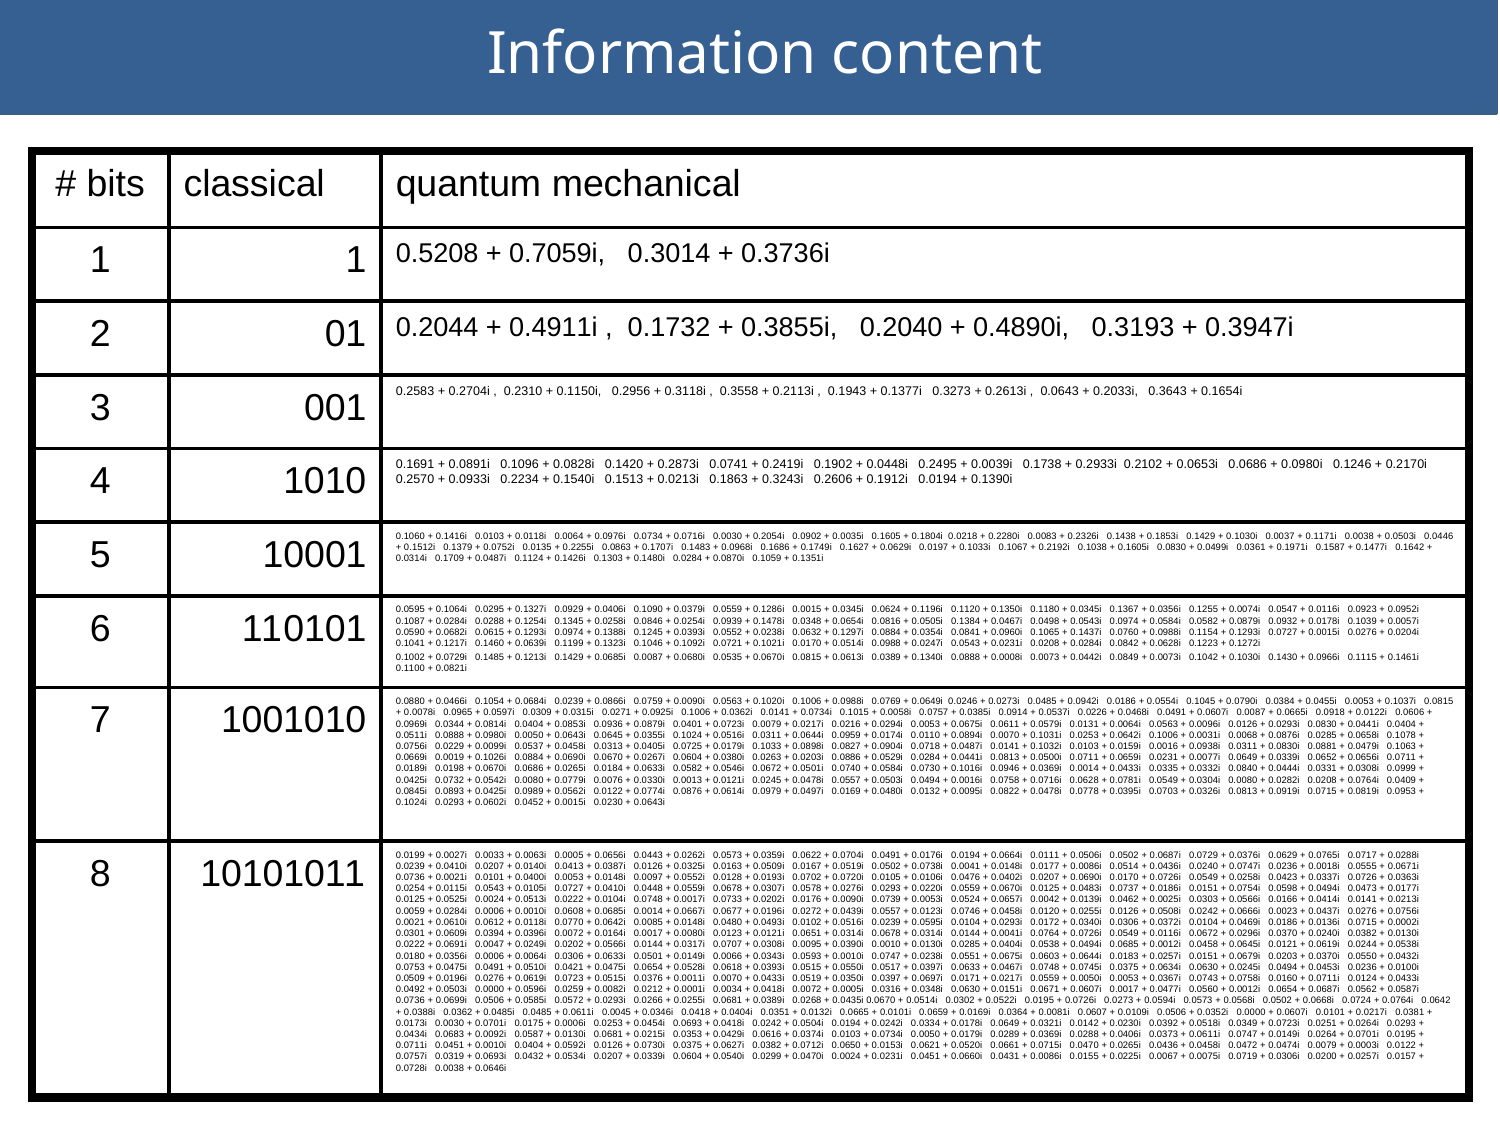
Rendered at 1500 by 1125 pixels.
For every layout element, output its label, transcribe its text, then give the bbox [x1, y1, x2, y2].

table_cell 0.0199 + 0.0027i 0.0033 + 0.0063i 0.0005 + 0.0656i 0.0443 + 0.0262i 0.0573 + 0.0359i 0.0622 + 0.0704i 0.0491 + 0.0176i 0.0194 + 0.0664i 0.0111 + 0.0506i 0.0502 + 0.0687i 0.0729 + 0.0376i 0.0629 + 0.0765i 0.0717 + 0.0288i 0.0239 + 0.0410i 0.0207 + 0.0140i 0.0413 + 0.0387i 0.0126 + 0.0325i 0.0163 + 0.0509i 0.0167 + 0.0519i 0.0502 + 0.0738i 0.0041 + 0.0148i 0.0177 + 0.0086i 0.0514 + 0.0436i 0.0240 + 0.0747i 0.0236 + 0.0018i 0.0555 + 0.0671i 0.0736 + 0.0021i 0.0101 + 0.0400i 0.0053 + 0.0148i 0.0097 + 0.0552i 0.0128 + 0.0193i 0.0702 + 0.0720i 0.0105 + 0.0106i 0.0476 + 0.0402i 0.0207 + 0.0690i 0.0170 + 0.0726i 0.0549 + 0.0258i 0.0423 + 0.0337i 0.0726 + 0.0363i 0.0254 + 0.0115i 0.0543 + 0.0105i 0.0727 + 0.0410i 0.0448 + 0.0559i 0.0678 + 0.0307i 0.0578 + 0.0276i 0.0293 + 0.0220i 0.0559 + 0.0670i 0.0125 + 0.0483i 0.0737 + 0.0186i 0.0151 + 0.0754i 0.0598 + 0.0494i 0.0473 + 0.0177i 0.0125 + 0.0525i 0.0024 + 0.0513i 0.0222 + 0.0104i 0.0748 + 0.0017i 0.0733 + 0.0202i 0.0176 + 0.0090i 0.0739 + 0.0053i 0.0524 + 0.0657i 0.0042 + 0.0139i 0.0462 + 0.0025i 0.0303 + 0.0566i 0.0166 + 0.0414i 0.0141 + 0.0213i 0.0059 + 0.0284i 0.0006 + 0.0010i 0.0608 + 0.0685i 0.0014 + 0.0667i 0.0677 + 0.0196i 0.0272 + 0.0439i 0.0557 + 0.0123i 0.0746 + 0.0458i 0.0120 + 0.0255i 0.0126 + 0.0508i 0.0242 + 0.0666i 0.0023 + 0.0437i 0.0276 + 0.0756i 0.0021 + 0.0610i 0.0612 + 0.0118i 0.0770 + 0.0642i 0.0085 + 0.0148i 0.0480 + 0.0493i 0.0102 + 0.0516i 0.0239 + 0.0595i 0.0104 + 0.0293i 0.0172 + 0.0340i 0.0306 + 0.0372i 0.0104 + 0.0469i 0.0186 + 0.0136i 0.0715 + 0.0002i 0.0301 + 0.0609i 0.0394 + 0.0396i 0.0072 + 0.0164i 0.0017 + 0.0080i 0.0123 + 0.0121i 0.0651 + 0.0314i 0.0678 + 0.0314i 0.0144 + 0.0041i 0.0764 + 0.0726i 0.0549 + 0.0116i 0.0672 + 0.0296i 0.0370 + 0.0240i 0.0382 + 0.0130i 0.0222 + 0.0691i 0.0047 + 0.0249i 0.0202 + 0.0566i 0.0144 + 0.0317i 0.0707 + 0.0308i 0.0095 + 0.0390i 0.0010 + 0.0130i 0.0285 + 0.0404i 0.0538 + 0.0494i 0.0685 + 0.0012i 0.0458 + 0.0645i 0.0121 + 0.0619i 0.0244 + 0.0538i 0.0180 + 0.0356i 0.0006 + 0.0064i 0.0306 + 0.0633i 0.0501 + 0.0149i 0.0066 + 0.0343i 0.0593 + 0.0010i 0.0747 + 0.0238i 0.0551 + 0.0675i 0.0603 + 0.0644i 0.0183 + 0.0257i 0.0151 + 0.0679i 0.0203 + 0.0370i 0.0550 + 0.0432i 0.0753 + 0.0475i 0.0491 + 0.0510i 0.0421 + 0.0475i 0.0654 + 0.0528i 0.0618 + 0.0393i 0.0515 + 0.0550i 0.0517 + 0.0397i 0.0633 + 0.0467i 0.0748 + 0.0745i 0.0375 + 0.0634i 0.0630 + 0.0245i 0.0494 + 0.0453i 0.0236 + 0.0100i 0.0509 + 0.0196i 0.0276 + 0.0619i 0.0723 + 0.0515i 0.0376 + 0.0011i 0.0070 + 0.0433i 0.0519 + 0.0350i 0.0397 + 0.0697i 0.0171 + 0.0217i 0.0559 + 0.0050i 0.0053 + 0.0367i 0.0743 + 0.0758i 0.0160 + 0.0711i 0.0124 + 0.0433i 0.0492 + 0.0503i 0.0000 + 0.0596i 0.0259 + 0.0082i 0.0212 + 0.0001i 0.0034 + 0.0418i 0.0072 + 0.0005i 0.0316 + 0.0348i 0.0630 + 0.0151i 0.0671 + 0.0607i 0.0017 + 0.0477i 0.0560 + 0.0012i 0.0654 + 0.0687i 0.0562 + 0.0587i 0.0736 + 0.0699i 0.0506 + 0.0585i 0.0572 + 0.0293i 0.0266 + 0.0255i 0.0681 + 0.0389i 0.0268 + 0.0435i 0.0670 + 0.0514i 0.0302 + 0.0522i 0.0195 + 0.0726i 0.0273 + 0.0594i 0.0573 + 0.0568i 0.0502 + 0.0668i 0.0724 + 0.0764i 0.0642 + 0.0388i 0.0362 + 0.0485i 0.0485 + 0.0611i 0.0045 + 0.0346i 0.0418 + 0.0404i 0.0351 + 0.0132i 0.0665 + 0.0101i 0.0659 + 0.0169i 0.0364 + 0.0081i 0.0607 + 0.0109i 0.0506 + 0.0352i 0.0000 + 0.0607i 0.0101 + 0.0217i 0.0381 + 0.0173i 0.0030 + 0.0701i 0.0175 + 0.0006i 0.0253 + 0.0454i 0.0693 + 0.0418i 0.0242 + 0.0504i 0.0194 + 0.0242i 0.0334 + 0.0178i 0.0649 + 0.0321i 0.0142 + 0.0230i 0.0392 + 0.0518i 0.0349 + 0.0723i 0.0251 + 0.0264i 0.0293 + 0.0434i 0.0683 + 0.0092i 0.0587 + 0.0130i 0.0681 + 0.0215i 0.0353 + 0.0429i 0.0616 + 0.0374i 0.0103 + 0.0734i 0.0050 + 0.0179i 0.0289 + 0.0369i 0.0288 + 0.0406i 0.0373 + 0.0611i 0.0747 + 0.0149i 0.0264 + 0.0701i 0.0195 + 0.0711i 0.0451 + 0.0010i 0.0404 + 0.0592i 0.0126 + 0.0730i 0.0375 + 0.0627i 0.0382 + 0.0712i 0.0650 + 0.0153i 0.0621 + 0.0520i 0.0661 + 0.0715i 0.0470 + 0.0265i 0.0436 + 0.0458i 0.0472 + 0.0474i 0.0079 + 0.0003i 0.0122 + 0.0757i 0.0319 + 0.0693i 0.0432 + 0.0534i 0.0207 + 0.0339i 0.0604 + 0.0540i 0.0299 + 0.0470i 0.0024 + 0.0231i 0.0451 + 0.0660i 0.0431 + 0.0086i 0.0155 + 0.0225i 0.0067 + 0.0075i 0.0719 + 0.0306i 0.0200 + 0.0257i 0.0157 + 0.0728i 0.0038 + 0.0646i [383, 843, 1465, 1093]
table_cell 1 [36, 229, 167, 299]
table_cell 0.1060 + 0.1416i 0.0103 + 0.0118i 0.0064 + 0.0976i 0.0734 + 0.0716i 0.0030 + 0.2054i 0.0902 + 0.0035i 0.1605 + 0.1804i 0.0218 + 0.2280i 0.0083 + 0.2326i 0.1438 + 0.1853i 0.1429 + 0.1030i 0.0037 + 0.1171i 0.0038 + 0.0503i 0.0446 + 0.1512i 0.1379 + 0.0752i 0.0135 + 0.2255i 0.0863 + 0.1707i 0.1483 + 0.0968i 0.1686 + 0.1749i 0.1627 + 0.0629i 0.0197 + 0.1033i 0.1067 + 0.2192i 0.1038 + 0.1605i 0.0830 + 0.0499i 0.0361 + 0.1971i 0.1587 + 0.1477i 0.1642 + 0.0314i 0.1709 + 0.0487i 0.1124 + 0.1426i 0.1303 + 0.1480i 0.0284 + 0.0870i 0.1059 + 0.1351i [383, 524, 1465, 594]
table_cell 110101 [171, 598, 379, 686]
table_cell 3 [36, 377, 167, 447]
table_cell 10001 [171, 524, 379, 594]
table_cell 0.0880 + 0.0466i 0.1054 + 0.0684i 0.0239 + 0.0866i 0.0759 + 0.0090i 0.0563 + 0.1020i 0.1006 + 0.0988i 0.0769 + 0.0649i 0.0246 + 0.0273i 0.0485 + 0.0942i 0.0186 + 0.0554i 0.1045 + 0.0790i 0.0384 + 0.0455i 0.0053 + 0.1037i 0.0815 + 0.0078i 0.0965 + 0.0597i 0.0309 + 0.0315i 0.0271 + 0.0925i 0.1006 + 0.0362i 0.0141 + 0.0734i 0.1015 + 0.0058i 0.0757 + 0.0385i 0.0914 + 0.0537i 0.0226 + 0.0468i 0.0491 + 0.0607i 0.0087 + 0.0665i 0.0918 + 0.0122i 0.0606 + 0.0969i 0.0344 + 0.0814i 0.0404 + 0.0853i 0.0936 + 0.0879i 0.0401 + 0.0723i 0.0079 + 0.0217i 0.0216 + 0.0294i 0.0053 + 0.0675i 0.0611 + 0.0579i 0.0131 + 0.0064i 0.0563 + 0.0096i 0.0126 + 0.0293i 0.0830 + 0.0441i 0.0404 + 0.0511i 0.0888 + 0.0980i 0.0050 + 0.0643i 0.0645 + 0.0355i 0.1024 + 0.0516i 0.0311 + 0.0644i 0.0959 + 0.0174i 0.0110 + 0.0894i 0.0070 + 0.1031i 0.0253 + 0.0642i 0.1006 + 0.0031i 0.0068 + 0.0876i 0.0285 + 0.0658i 0.1078 + 0.0756i 0.0229 + 0.0099i 0.0537 + 0.0458i 0.0313 + 0.0405i 0.0725 + 0.0179i 0.1033 + 0.0898i 0.0827 + 0.0904i 0.0718 + 0.0487i 0.0141 + 0.1032i 0.0103 + 0.0159i 0.0016 + 0.0938i 0.0311 + 0.0830i 0.0881 + 0.0479i 0.1063 + 0.0669i 0.0019 + 0.1026i 0.0884 + 0.0690i 0.0670 + 0.0267i 0.0604 + 0.0380i 0.0263 + 0.0203i 0.0886 + 0.0529i 0.0284 + 0.0441i 0.0813 + 0.0500i 0.0711 + 0.0659i 0.0231 + 0.0077i 0.0649 + 0.0339i 0.0652 + 0.0656i 0.0711 + 0.0189i 0.0198 + 0.0670i 0.0686 + 0.0265i 0.0184 + 0.0633i 0.0582 + 0.0546i 0.0672 + 0.0501i 0.0740 + 0.0584i 0.0730 + 0.1016i 0.0946 + 0.0369i 0.0014 + 0.0433i 0.0335 + 0.0332i 0.0840 + 0.0444i 0.0331 + 0.0308i 0.0999 + 0.0425i 0.0732 + 0.0542i 0.0080 + 0.0779i 0.0076 + 0.0330i 0.0013 + 0.0121i 0.0245 + 0.0478i 0.0557 + 0.0503i 0.0494 + 0.0016i 0.0758 + 0.0716i 0.0628 + 0.0781i 0.0549 + 0.0304i 0.0080 + 0.0282i 0.0208 + 0.0764i 0.0409 + 0.0845i 0.0893 + 0.0425i 0.0989 + 0.0562i 0.0122 + 0.0774i 0.0876 + 0.0614i 0.0979 + 0.0497i 0.0169 + 0.0480i 0.0132 + 0.0095i 0.0822 + 0.0478i 0.0778 + 0.0395i 0.0703 + 0.0326i 0.0813 + 0.0919i 0.0715 + 0.0819i 0.0953 + 0.1024i 0.0293 + 0.0602i 0.0452 + 0.0015i 0.0230 + 0.0643i [383, 689, 1465, 839]
table_cell 1 [171, 229, 379, 299]
table_cell 6 [36, 598, 167, 686]
table_cell 0.0595 + 0.1064i 0.0295 + 0.1327i 0.0929 + 0.0406i 0.1090 + 0.0379i 0.0559 + 0.1286i 0.0015 + 0.0345i 0.0624 + 0.1196i 0.1120 + 0.1350i 0.1180 + 0.0345i 0.1367 + 0.0356i 0.1255 + 0.0074i 0.0547 + 0.0116i 0.0923 + 0.0952i 0.1087 + 0.0284i 0.0288 + 0.1254i 0.1345 + 0.0258i 0.0846 + 0.0254i 0.0939 + 0.1478i 0.0348 + 0.0654i 0.0816 + 0.0505i 0.1384 + 0.0467i 0.0498 + 0.0543i 0.0974 + 0.0584i 0.0582 + 0.0879i 0.0932 + 0.0178i 0.1039 + 0.0057i 0.0590 + 0.0682i 0.0615 + 0.1293i 0.0974 + 0.1388i 0.1245 + 0.0393i 0.0552 + 0.0238i 0.0632 + 0.1297i 0.0884 + 0.0354i 0.0841 + 0.0960i 0.1065 + 0.1437i 0.0760 + 0.0988i 0.1154 + 0.1293i 0.0727 + 0.0015i 0.0276 + 0.0204i 0.1041 + 0.1217i 0.1460 + 0.0639i 0.1199 + 0.1323i 0.1046 + 0.1092i 0.0721 + 0.1021i 0.0170 + 0.0514i 0.0988 + 0.0247i 0.0543 + 0.0231i 0.0208 + 0.0284i 0.0842 + 0.0628i 0.1223 + 0.1272i 0.1002 + 0.0729i 0.1485 + 0.1213i 0.1429 + 0.0685i 0.0087 + 0.0680i 0.0535 + 0.0670i 0.0815 + 0.0613i 0.0389 + 0.1340i 0.0888 + 0.0008i 0.0073 + 0.0442i 0.0849 + 0.0073i 0.1042 + 0.1030i 0.1430 + 0.0966i 0.1115 + 0.1461i 0.1100 + 0.0821i [383, 598, 1465, 686]
table_cell 7 [36, 689, 167, 839]
table_cell 0.1691 + 0.0891i 0.1096 + 0.0828i 0.1420 + 0.2873i 0.0741 + 0.2419i 0.1902 + 0.0448i 0.2495 + 0.0039i 0.1738 + 0.2933i 0.2102 + 0.0653i 0.0686 + 0.0980i 0.1246 + 0.2170i 0.2570 + 0.0933i 0.2234 + 0.1540i 0.1513 + 0.0213i 0.1863 + 0.3243i 0.2606 + 0.1912i 0.0194 + 0.1390i [383, 450, 1465, 520]
table_header classical [171, 155, 379, 226]
table_cell 0.5208 + 0.7059i, 0.3014 + 0.3736i [383, 229, 1465, 299]
table_cell 8 [36, 843, 167, 1093]
table_cell 5 [36, 524, 167, 594]
table_cell 1001010 [171, 689, 379, 839]
table_cell 4 [36, 450, 167, 520]
table_cell 0.2583 + 0.2704i , 0.2310 + 0.1150i, 0.2956 + 0.3118i , 0.3558 + 0.2113i , 0.1943 + 0.1377i 0.3273 + 0.2613i , 0.0643 + 0.2033i, 0.3643 + 0.1654i [383, 377, 1465, 447]
table_cell 0.2044 + 0.4911i , 0.1732 + 0.3855i, 0.2040 + 0.4890i, 0.3193 + 0.3947i [383, 303, 1465, 373]
table_cell 10101011 [171, 843, 379, 1093]
text_box Information content [434, 17, 1095, 116]
table_cell 001 [171, 377, 379, 447]
table_header # bits [36, 155, 167, 226]
table_header quantum mechanical [383, 155, 1465, 226]
table_cell 2 [36, 303, 167, 373]
table_cell 01 [171, 303, 379, 373]
table_cell 1010 [171, 450, 379, 520]
